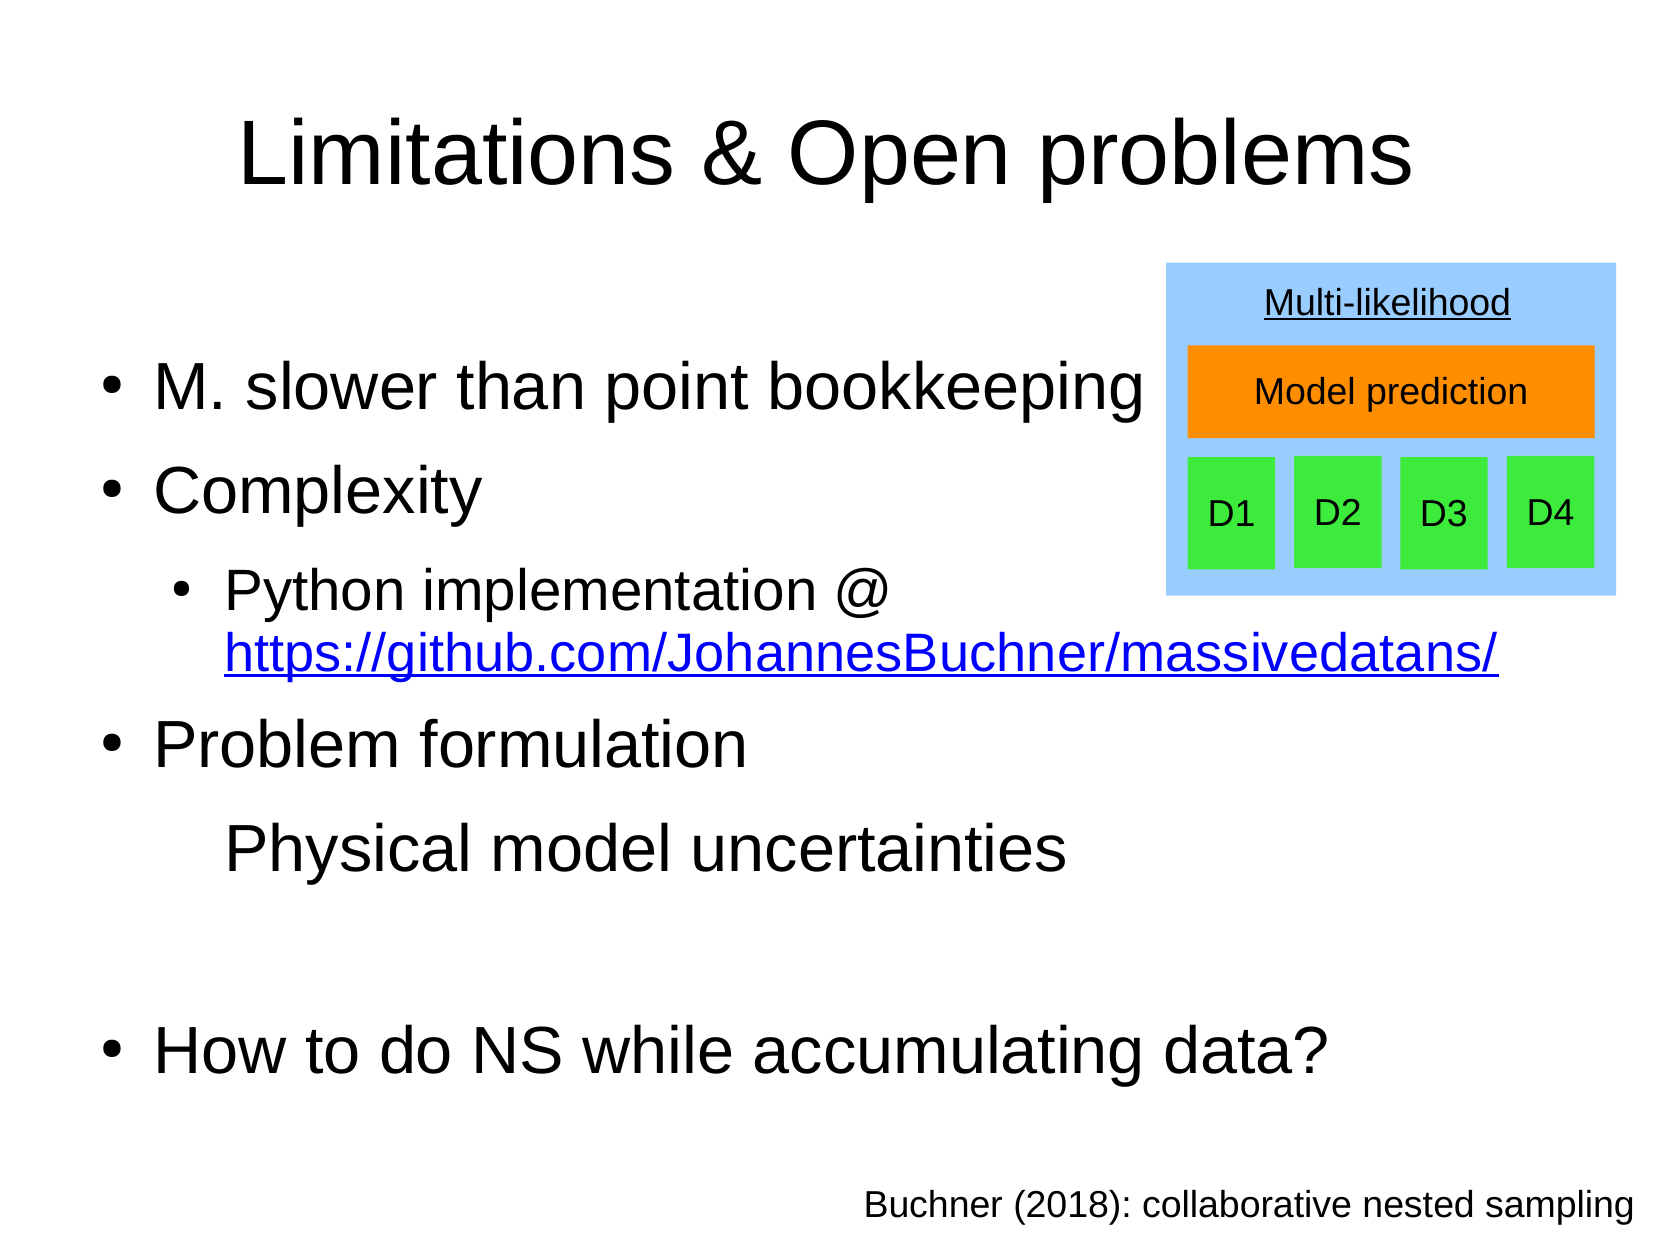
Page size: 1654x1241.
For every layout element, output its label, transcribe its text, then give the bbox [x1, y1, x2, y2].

text_box Multi-likelihood [1162, 274, 1613, 332]
text_box Model prediction [1187, 345, 1595, 439]
text_box D1 [1187, 457, 1276, 570]
text_box D4 [1506, 455, 1595, 569]
title Limitations & Open problems [82, 49, 1571, 257]
text_box D2 [1294, 455, 1382, 569]
list M. slower than point bookkeeping Complexity Python implementation @ https://github.com/JohannesBuchner/massivedatans/ Problem formulation Physical model uncertainties How to do NS while accumulating data? [82, 349, 1571, 1094]
text_box Buchner (2018): collaborative nested sampling [848, 1176, 1654, 1241]
text_box [1166, 262, 1617, 596]
text_box D3 [1400, 457, 1488, 570]
